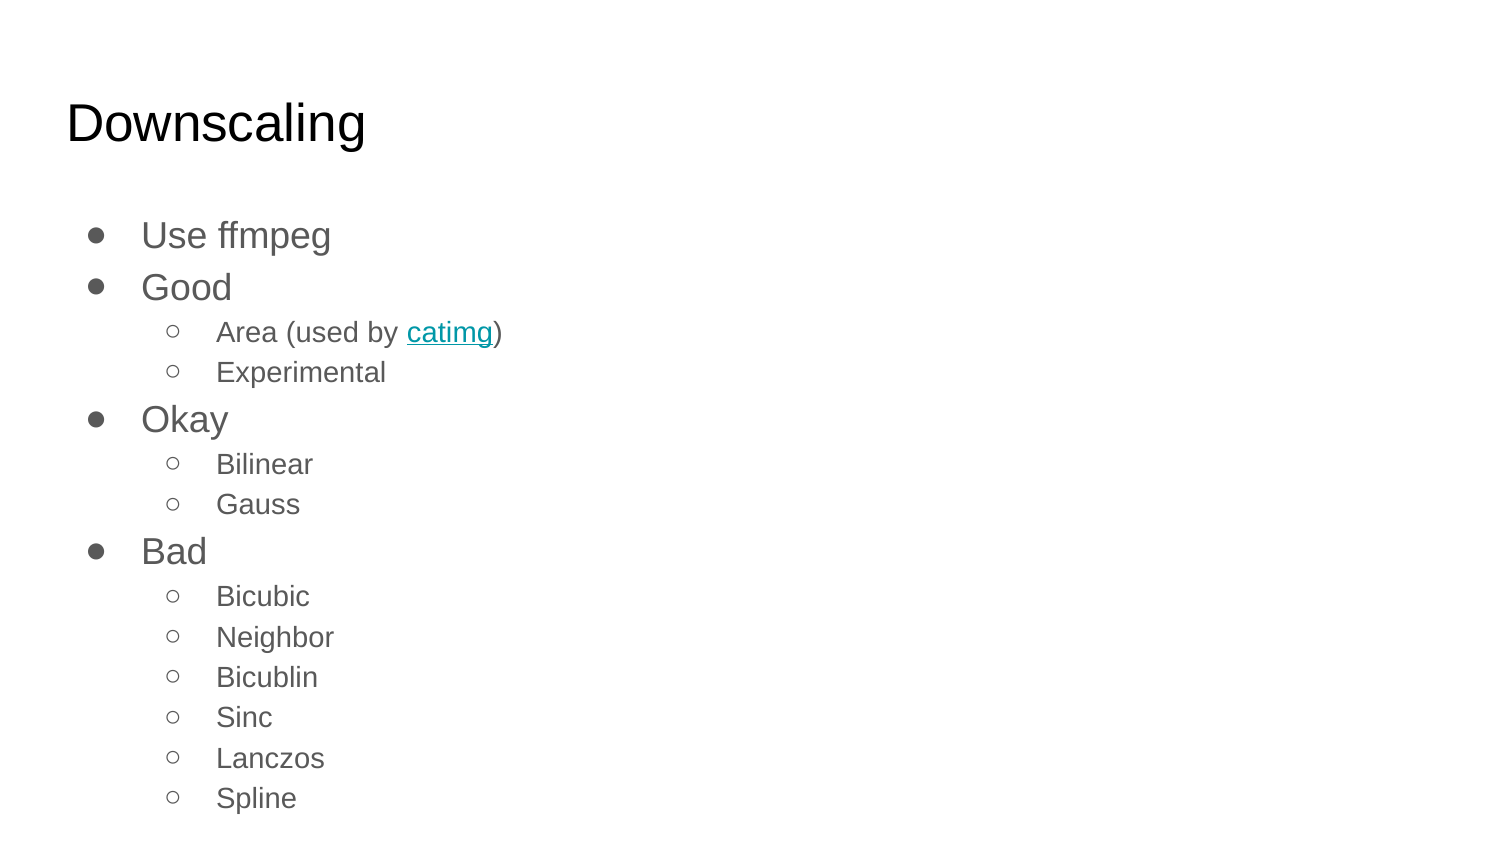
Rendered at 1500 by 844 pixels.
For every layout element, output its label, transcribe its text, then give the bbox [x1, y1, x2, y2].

title Downscaling [51, 72, 1449, 167]
list Use ffmpeg Good Area (used by catimg) Experimental Okay Bilinear Gauss Bad Bicubic Neighbor Bicublin Sinc Lanczos Spline [51, 189, 1449, 844]
